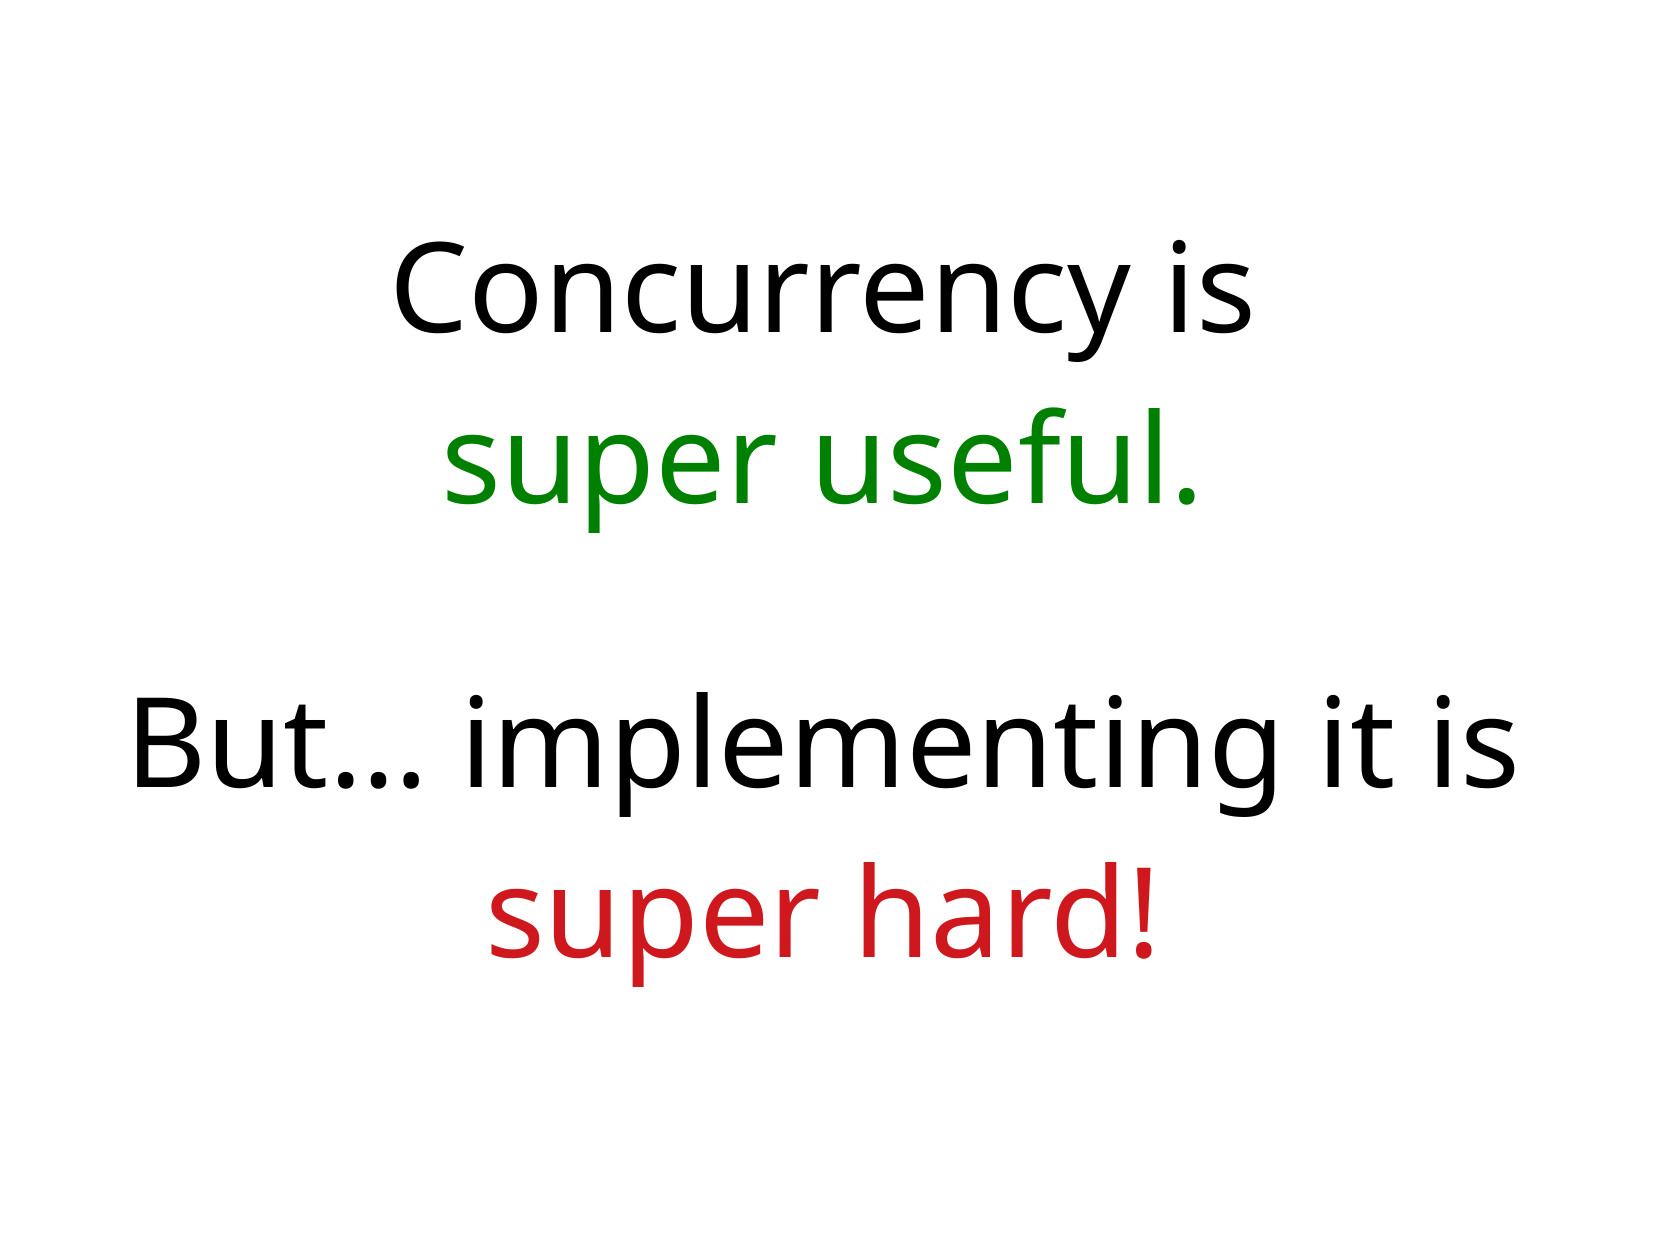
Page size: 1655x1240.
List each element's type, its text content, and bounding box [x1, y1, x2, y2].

title But… implementing it is super hard! [78, 569, 1568, 1078]
title Concurrency is super useful. [78, 115, 1568, 569]
